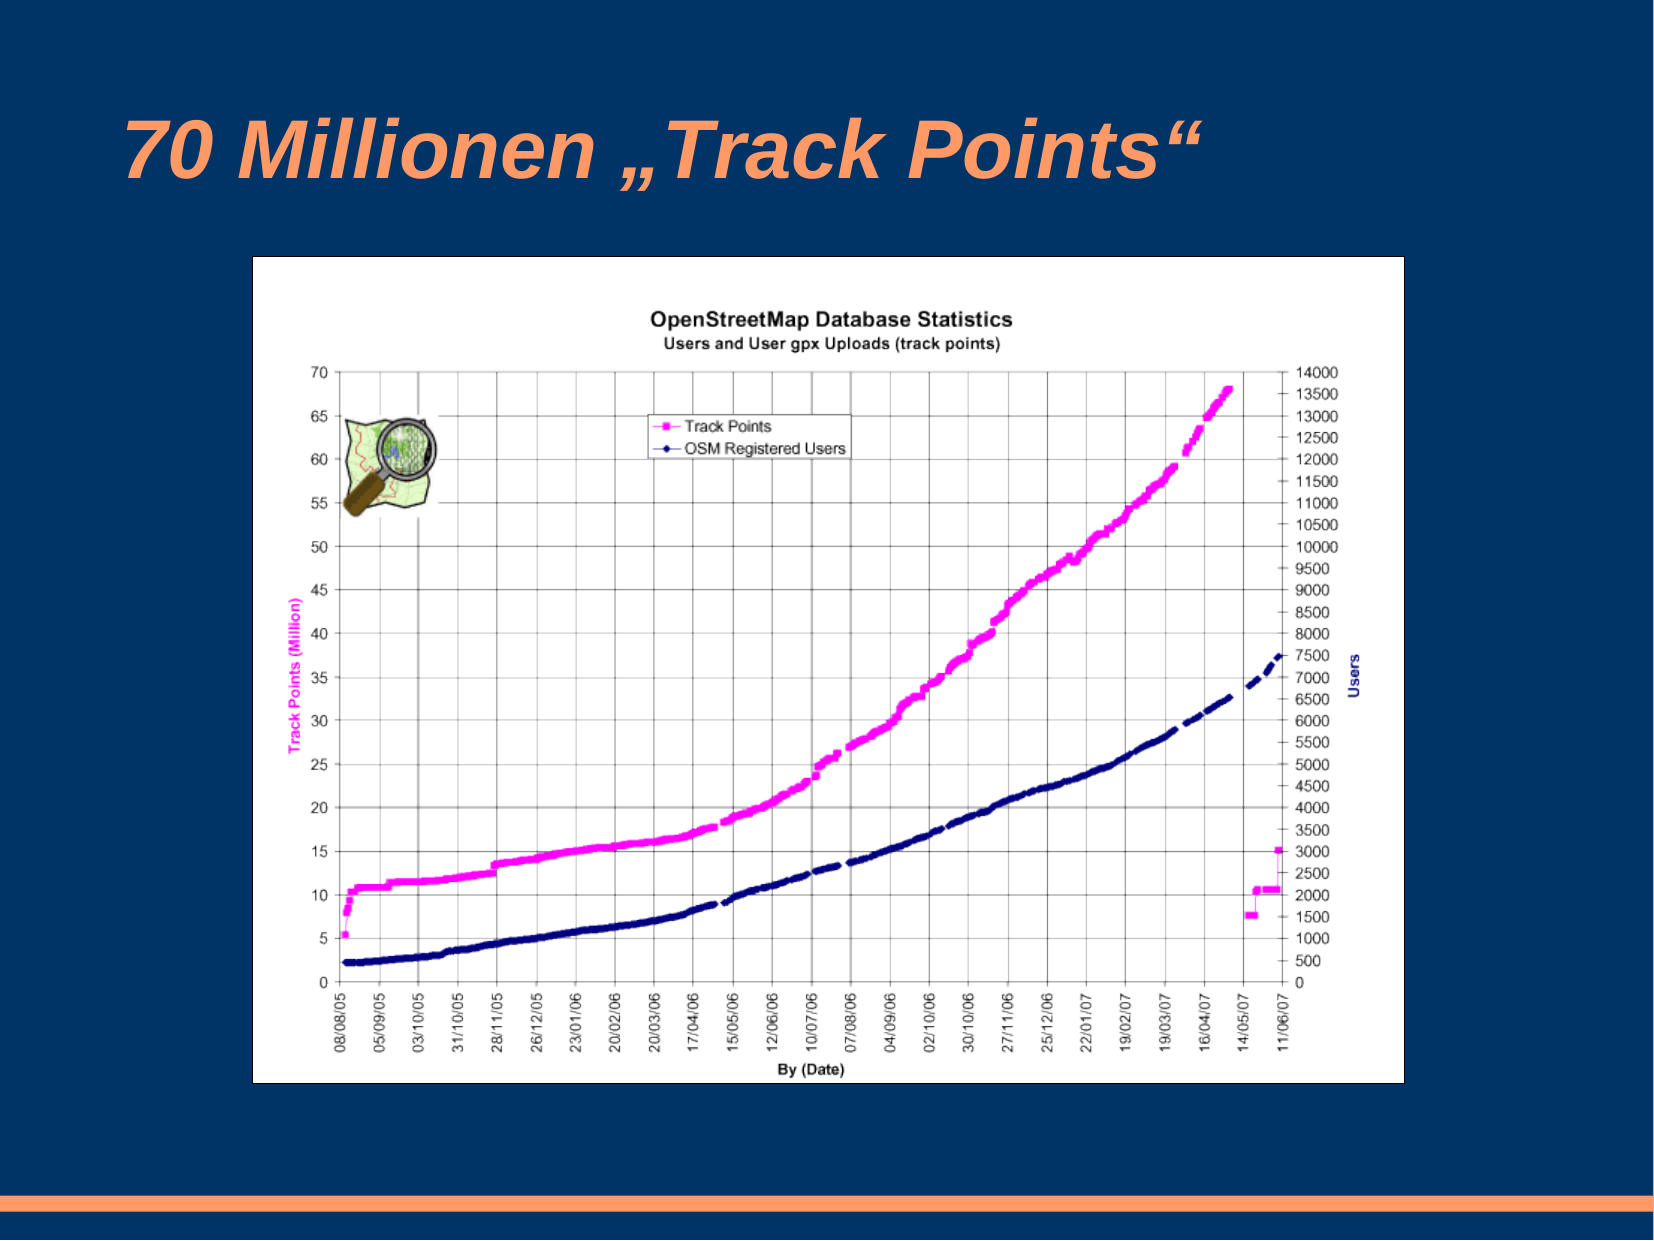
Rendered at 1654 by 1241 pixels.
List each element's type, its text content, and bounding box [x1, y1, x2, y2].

title 70 Millionen „Track Points“ [121, 46, 1534, 254]
picture [236, 212, 1421, 1128]
